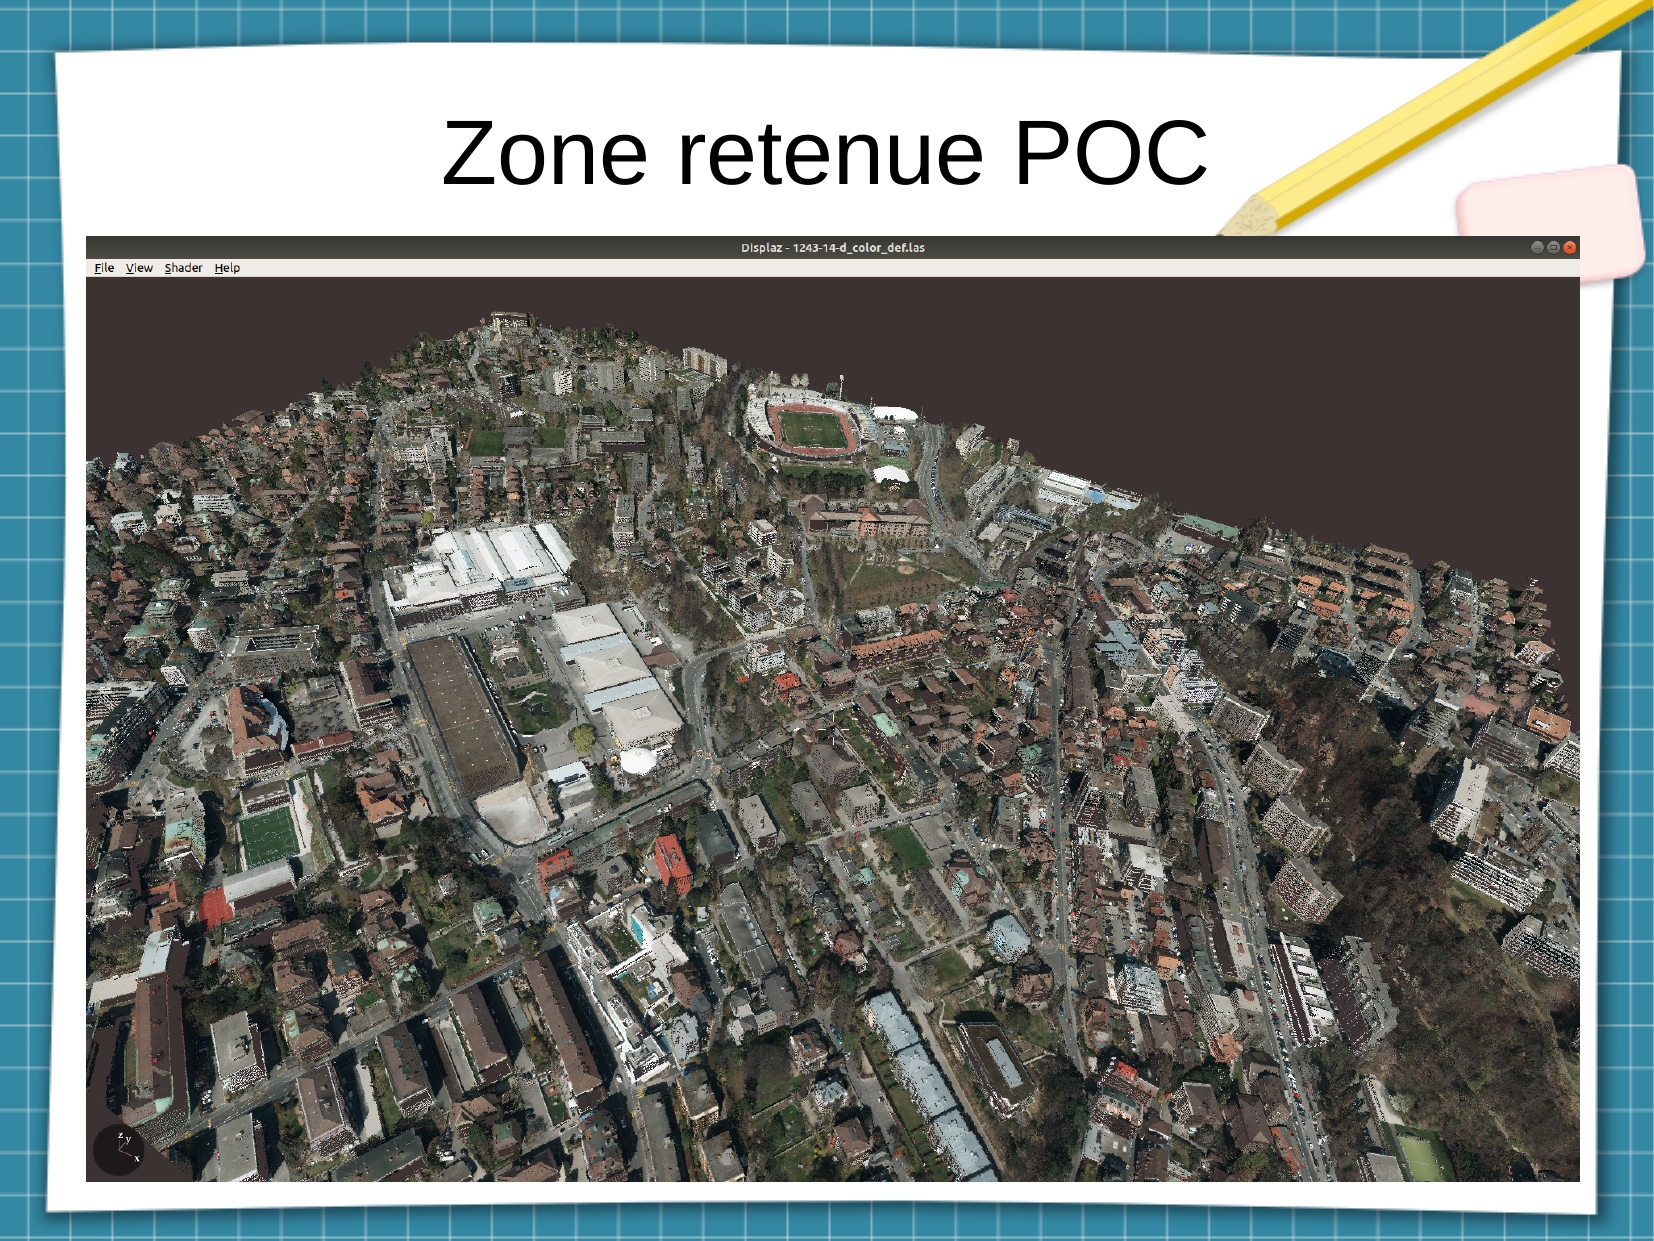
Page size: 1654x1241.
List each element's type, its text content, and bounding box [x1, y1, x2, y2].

title Zone retenue POC [82, 49, 1571, 257]
picture [0, 0, 1654, 1241]
list 1243-14-d du LIDAR 2012 [82, 290, 86, 1010]
